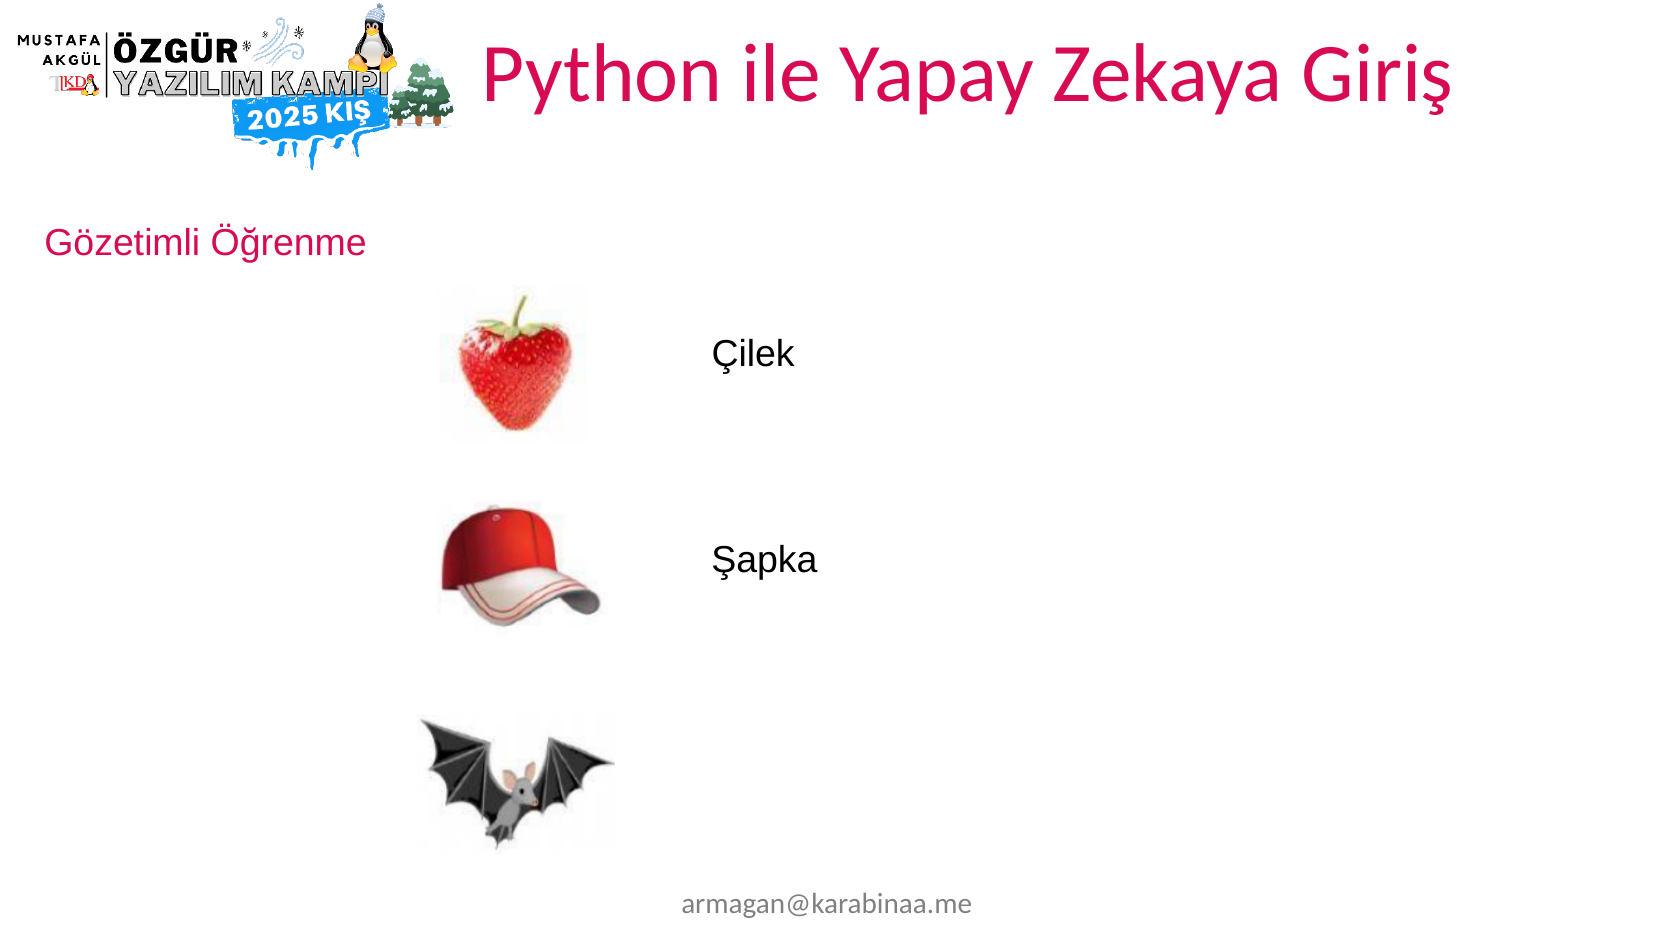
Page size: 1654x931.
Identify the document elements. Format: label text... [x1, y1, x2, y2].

text_box Çilek [696, 324, 845, 414]
text_box Gözetimli Öğrenme [29, 213, 854, 271]
picture [410, 714, 615, 854]
text_box Python ile Yapay Zekaya Giriş [467, 10, 1654, 126]
picture [437, 501, 609, 636]
text_box Şapka [696, 531, 845, 621]
text_box armagan@karabinaa.me [0, 877, 1654, 928]
picture [0, 0, 463, 177]
picture [437, 285, 587, 443]
